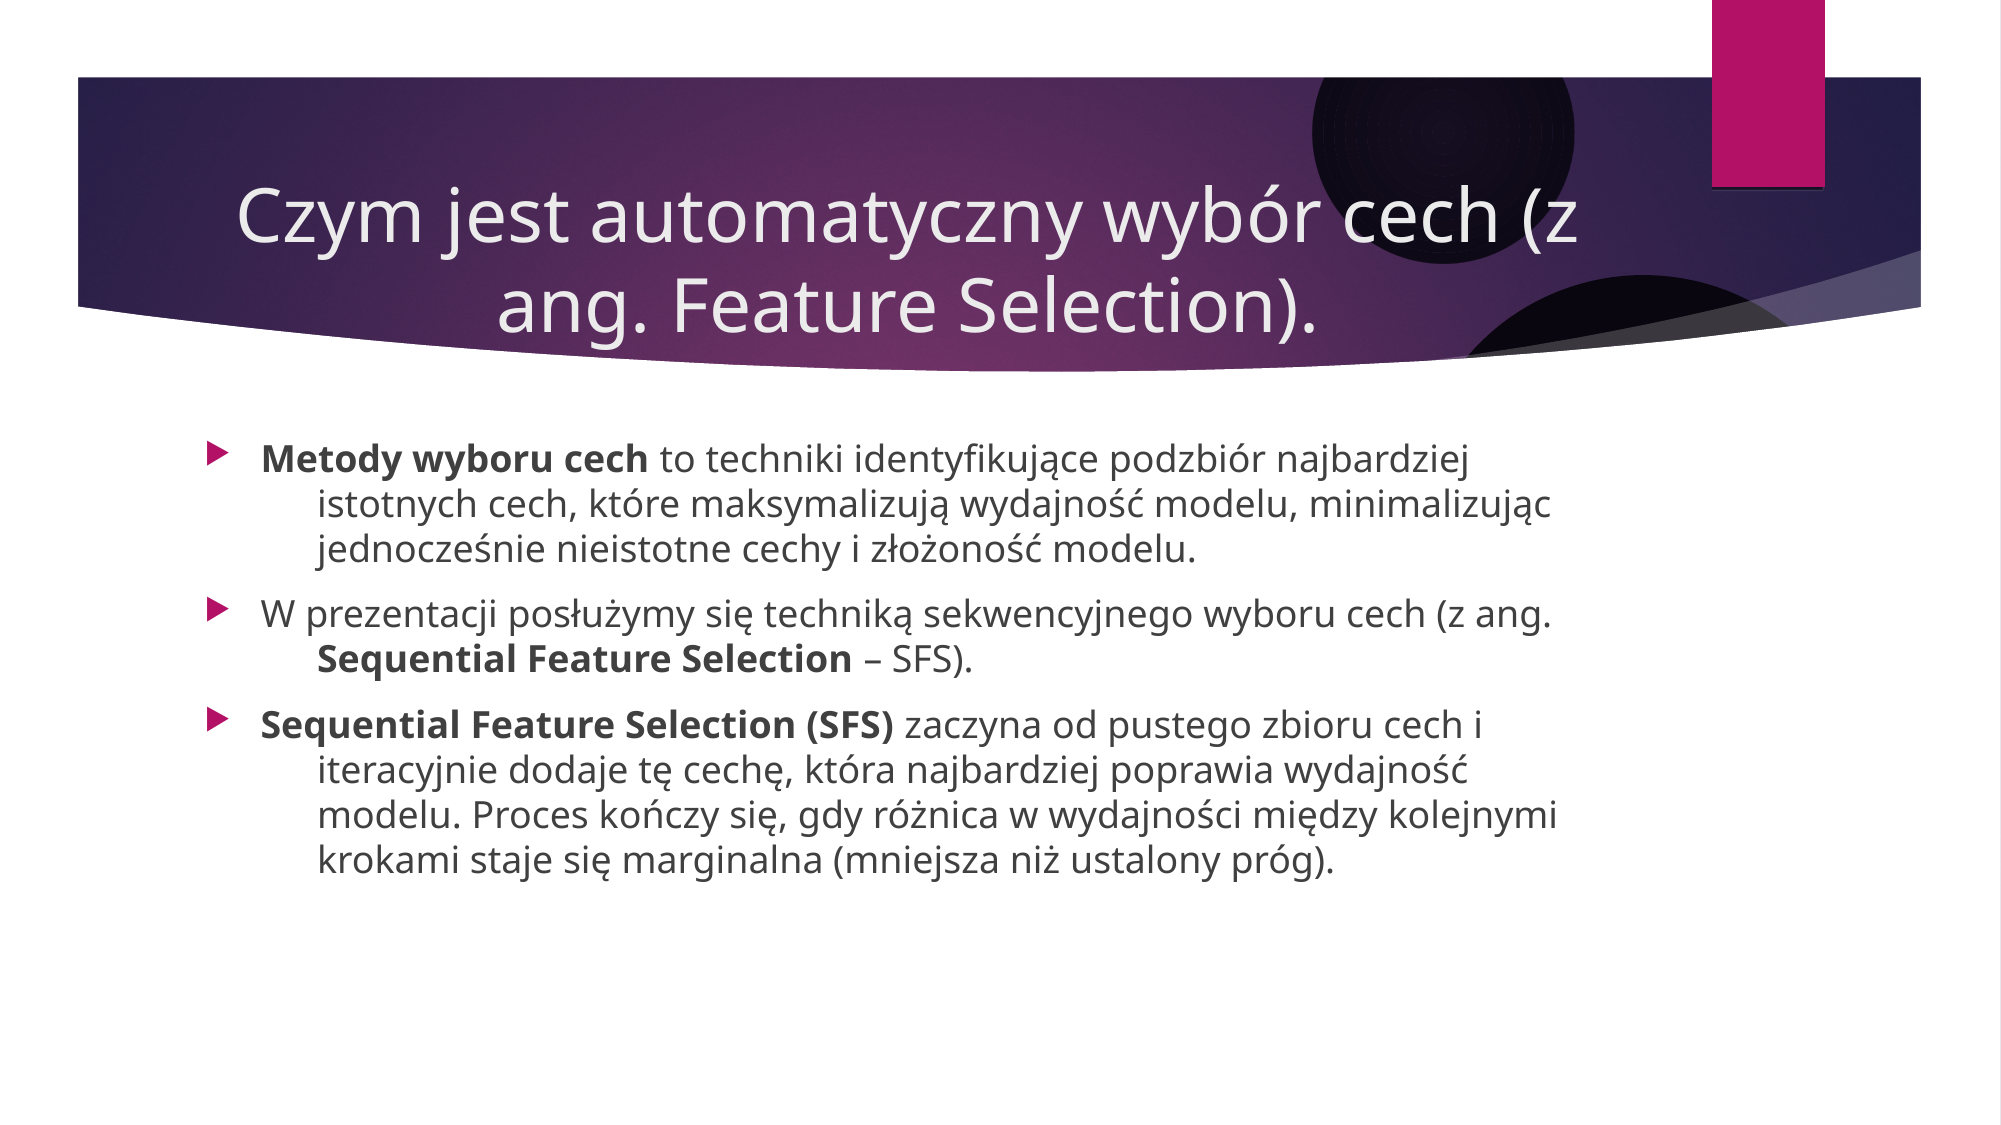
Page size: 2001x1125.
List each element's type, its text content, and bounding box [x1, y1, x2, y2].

list Metody wyboru cech to techniki identyfikujące podzbiór najbardziej istotnych cech, które maksymalizują wydajność modelu, minimalizując jednocześnie nieistotne cechy i złożoność modelu. W prezentacji posłużymy się techniką sekwencyjnego wyboru cech (z ang. Sequential Feature Selection – SFS). Sequential Feature Selection (SFS) zaczyna od pustego zbioru cech i iteracyjnie dodaje tę cechę, która najbardziej poprawia wydajność modelu. Proces kończy się, gdy różnica w wydajności między kolejnymi krokami staje się marginalna (mniejsza niż ustalony próg). [189, 427, 1638, 988]
title Czym jest automatyczny wybór cech (z ang. Feature Selection). [189, 159, 1627, 276]
